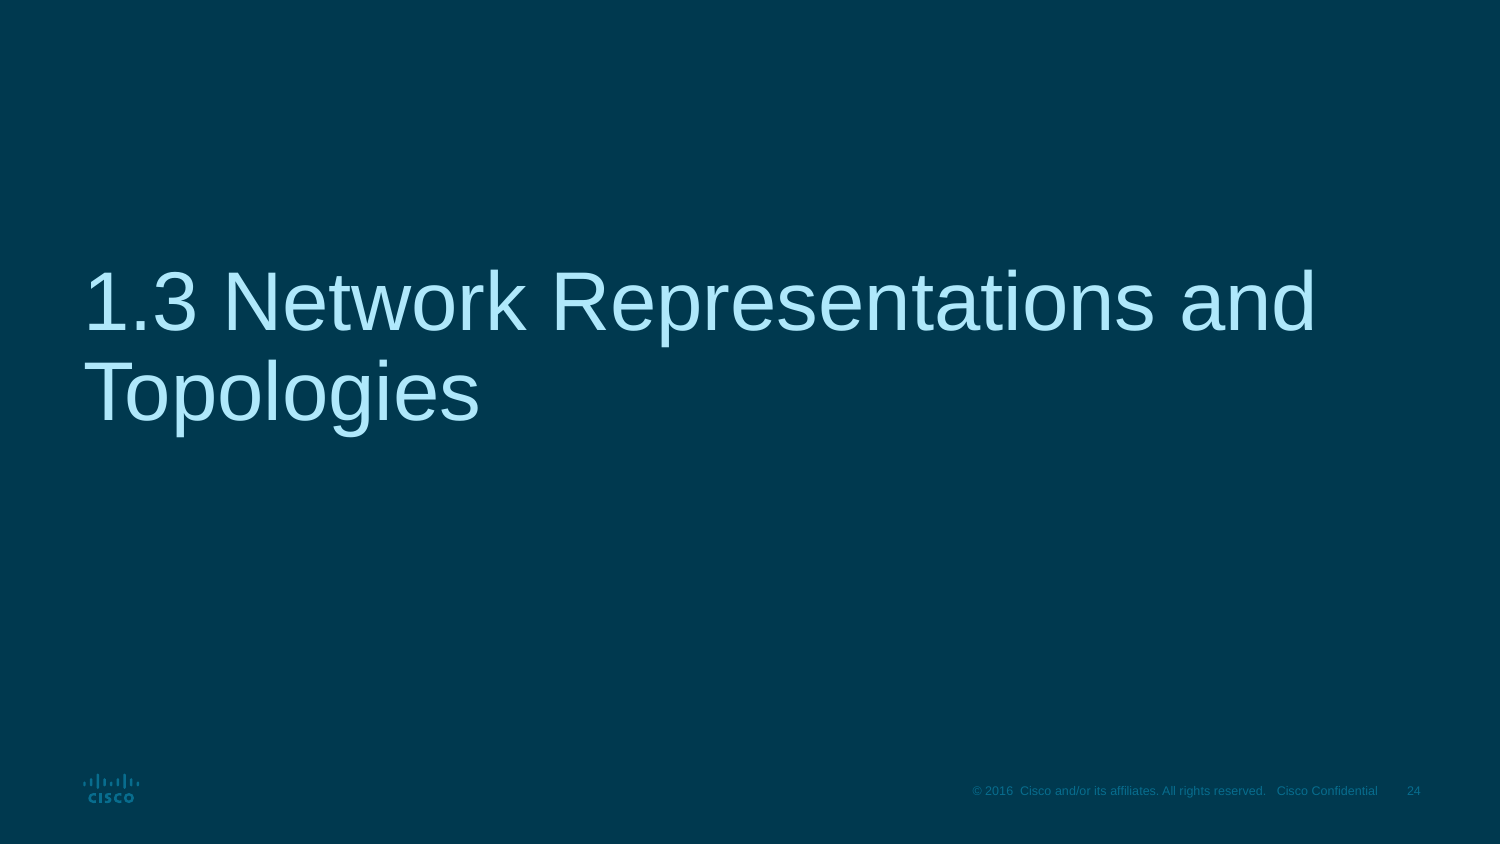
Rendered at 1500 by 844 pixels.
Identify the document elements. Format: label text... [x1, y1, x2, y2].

title 1.3 Network Representations and Topologies [68, 150, 1419, 446]
